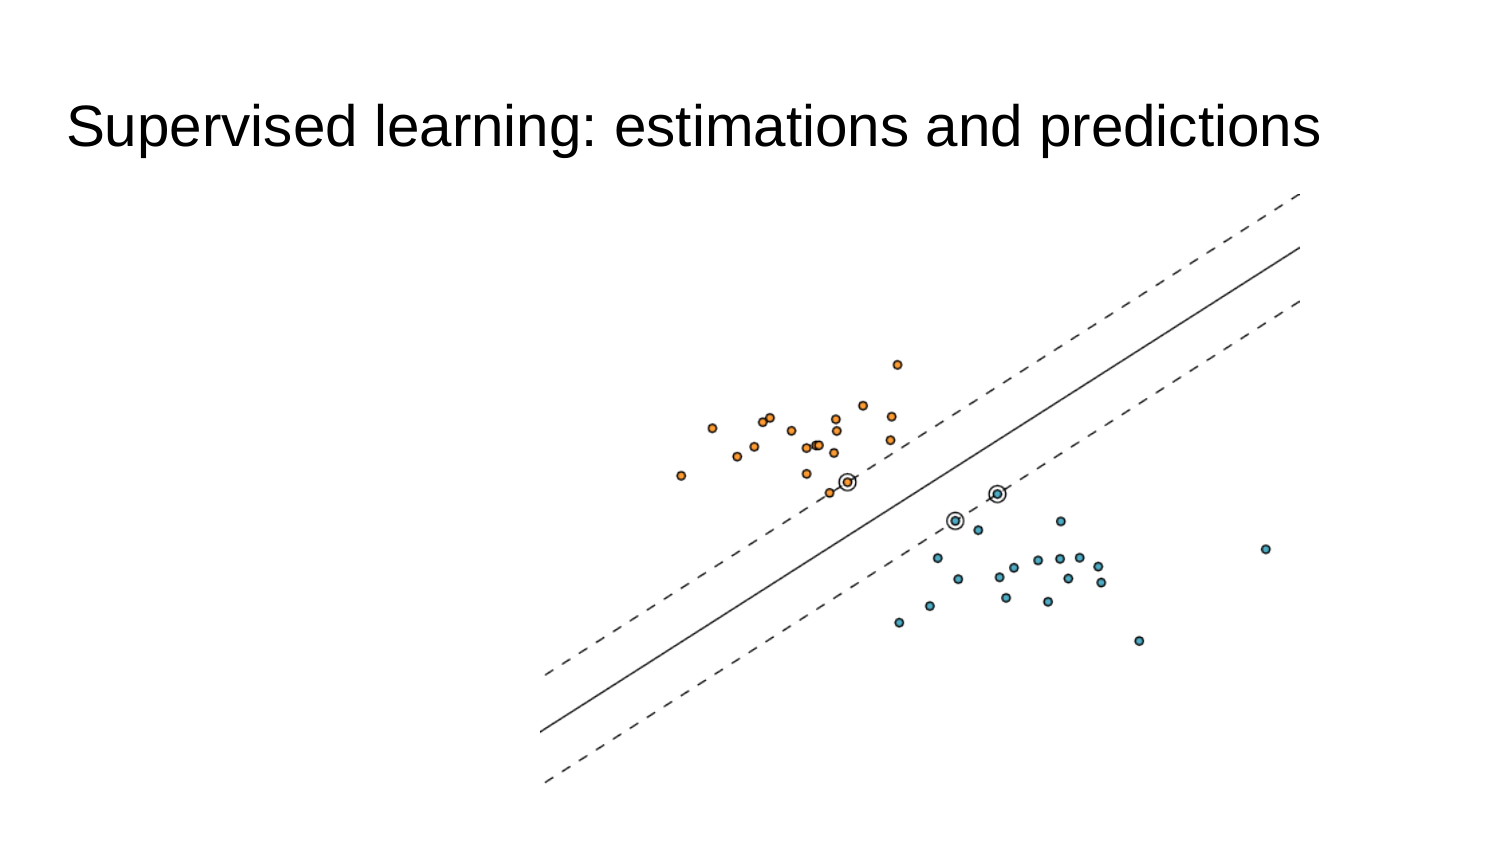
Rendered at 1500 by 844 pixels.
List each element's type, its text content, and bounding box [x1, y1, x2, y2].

title Supervised learning: estimations and predictions [51, 72, 1449, 167]
picture [540, 194, 1300, 786]
